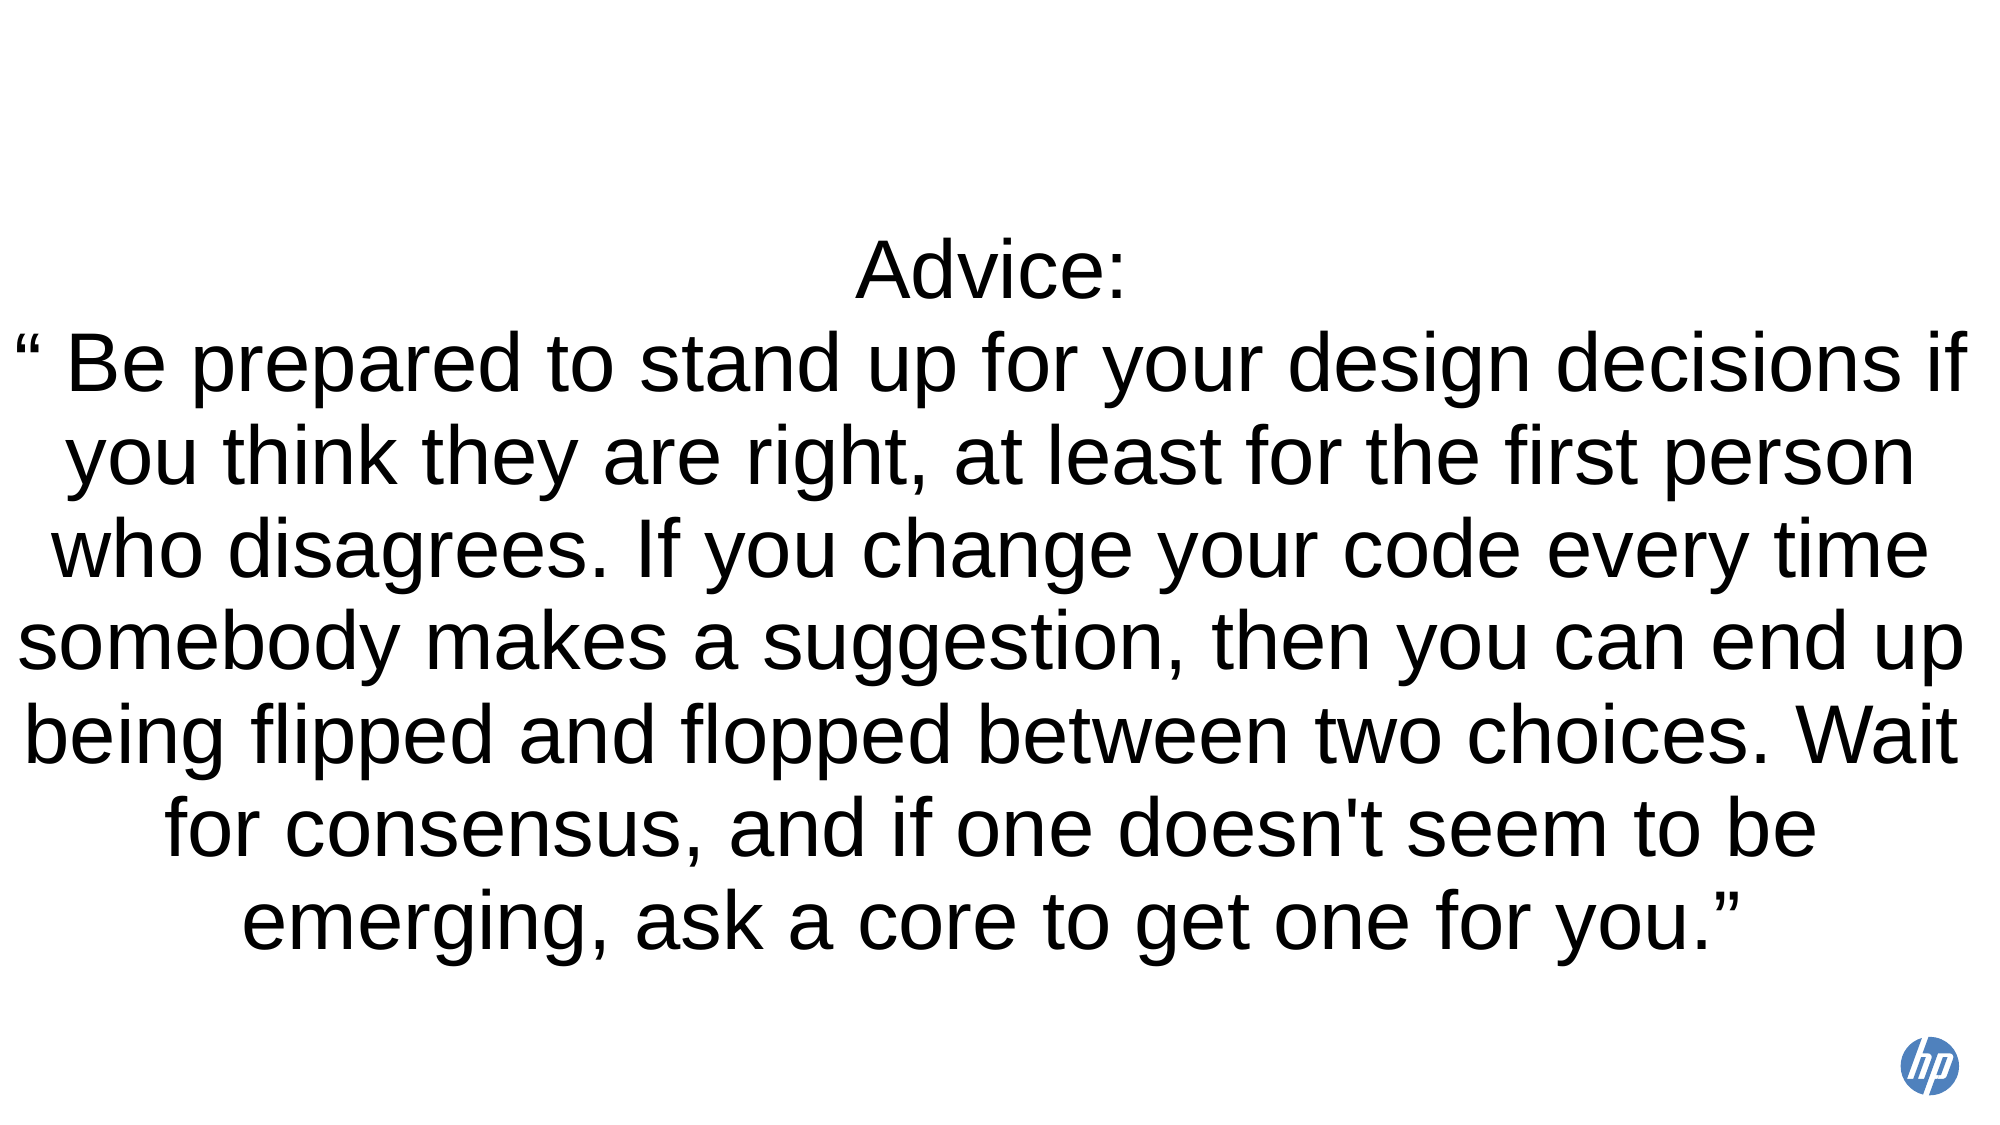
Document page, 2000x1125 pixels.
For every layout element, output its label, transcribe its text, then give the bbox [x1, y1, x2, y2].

text_box Advice: “ Be prepared to stand up for your design decisions if you think they are right, at least for the first person who disagrees. If you change your code every time somebody makes a suggestion, then you can end up being flipped and flopped between two choices. Wait for consensus, and if one doesn't seem to be emerging, ask a core to get one for you.” [0, 221, 1984, 968]
